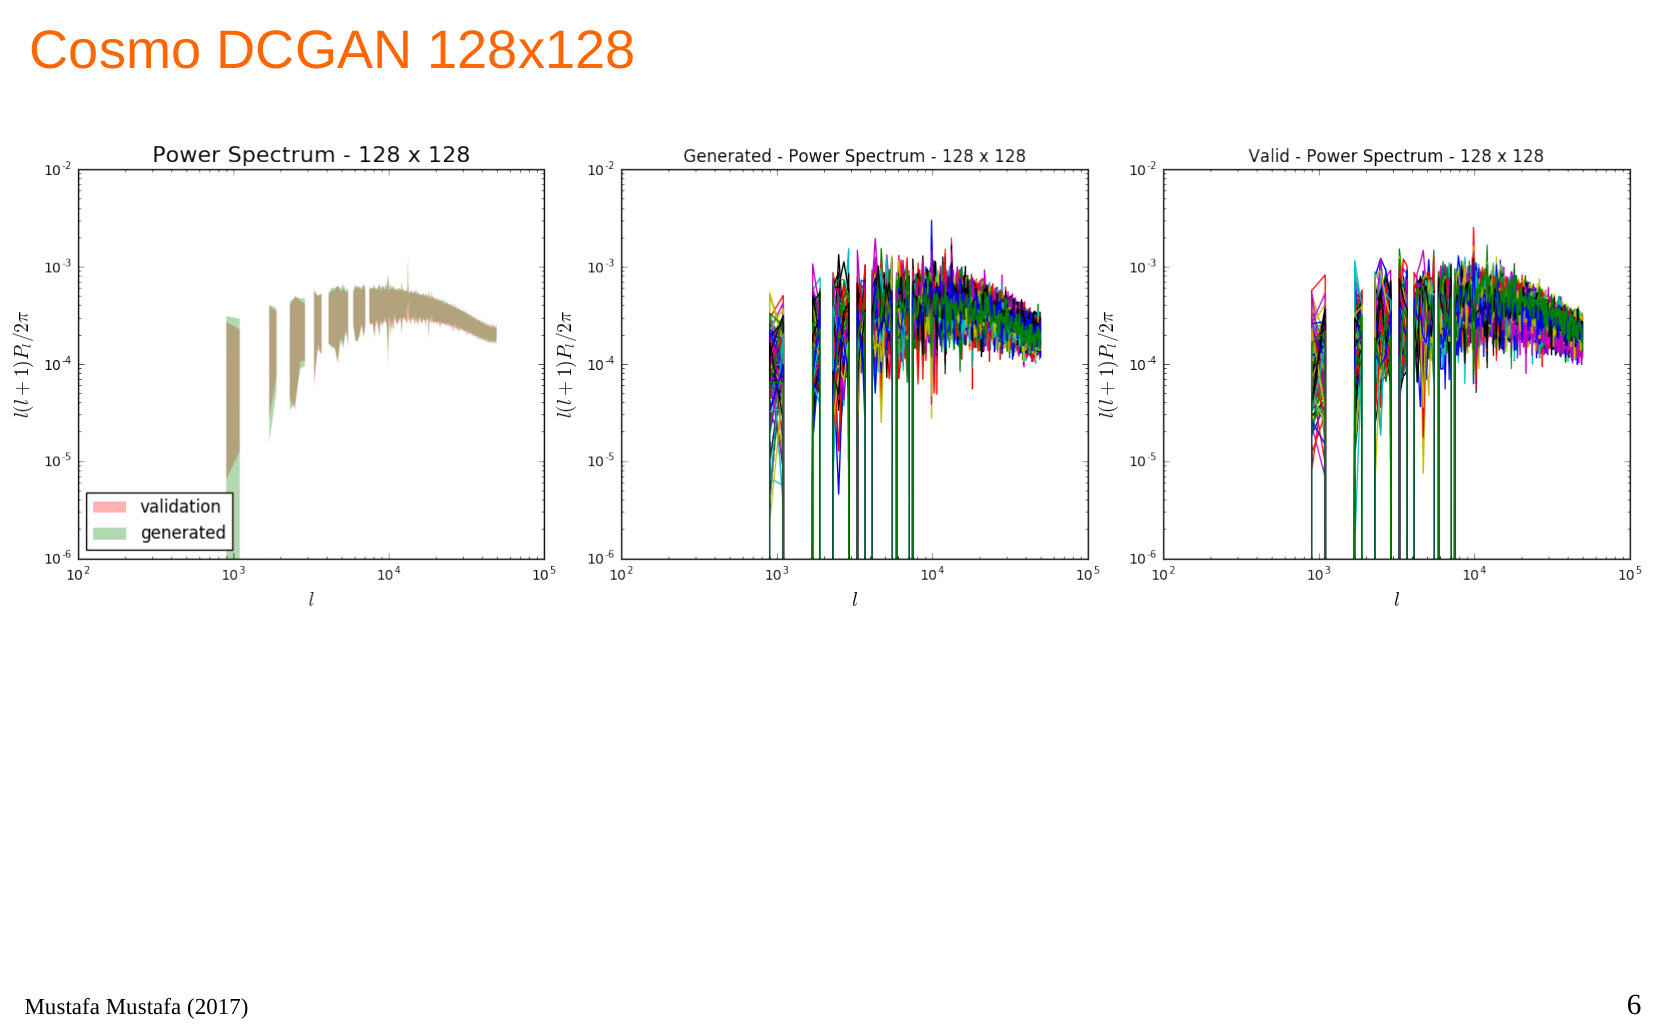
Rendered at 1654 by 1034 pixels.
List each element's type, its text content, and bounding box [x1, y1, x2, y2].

title Cosmo DCGAN 128x128 [29, 17, 1621, 82]
picture [3, 119, 1654, 621]
